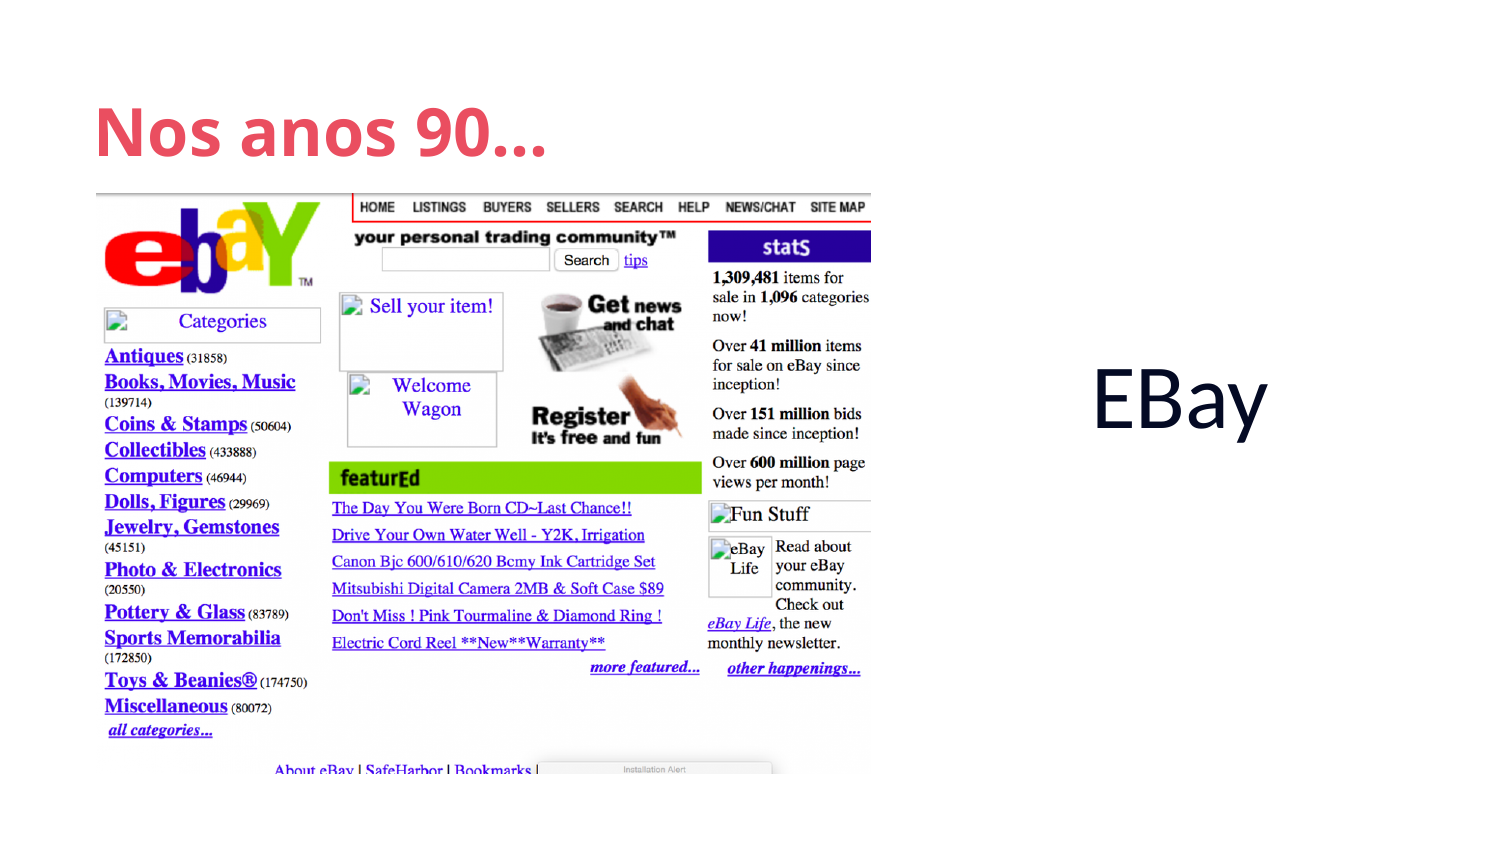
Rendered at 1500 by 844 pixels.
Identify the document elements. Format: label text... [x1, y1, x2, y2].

picture [96, 193, 871, 774]
text_box Nos anos 90… [78, 54, 1394, 194]
text_box EBay [976, 322, 1360, 411]
